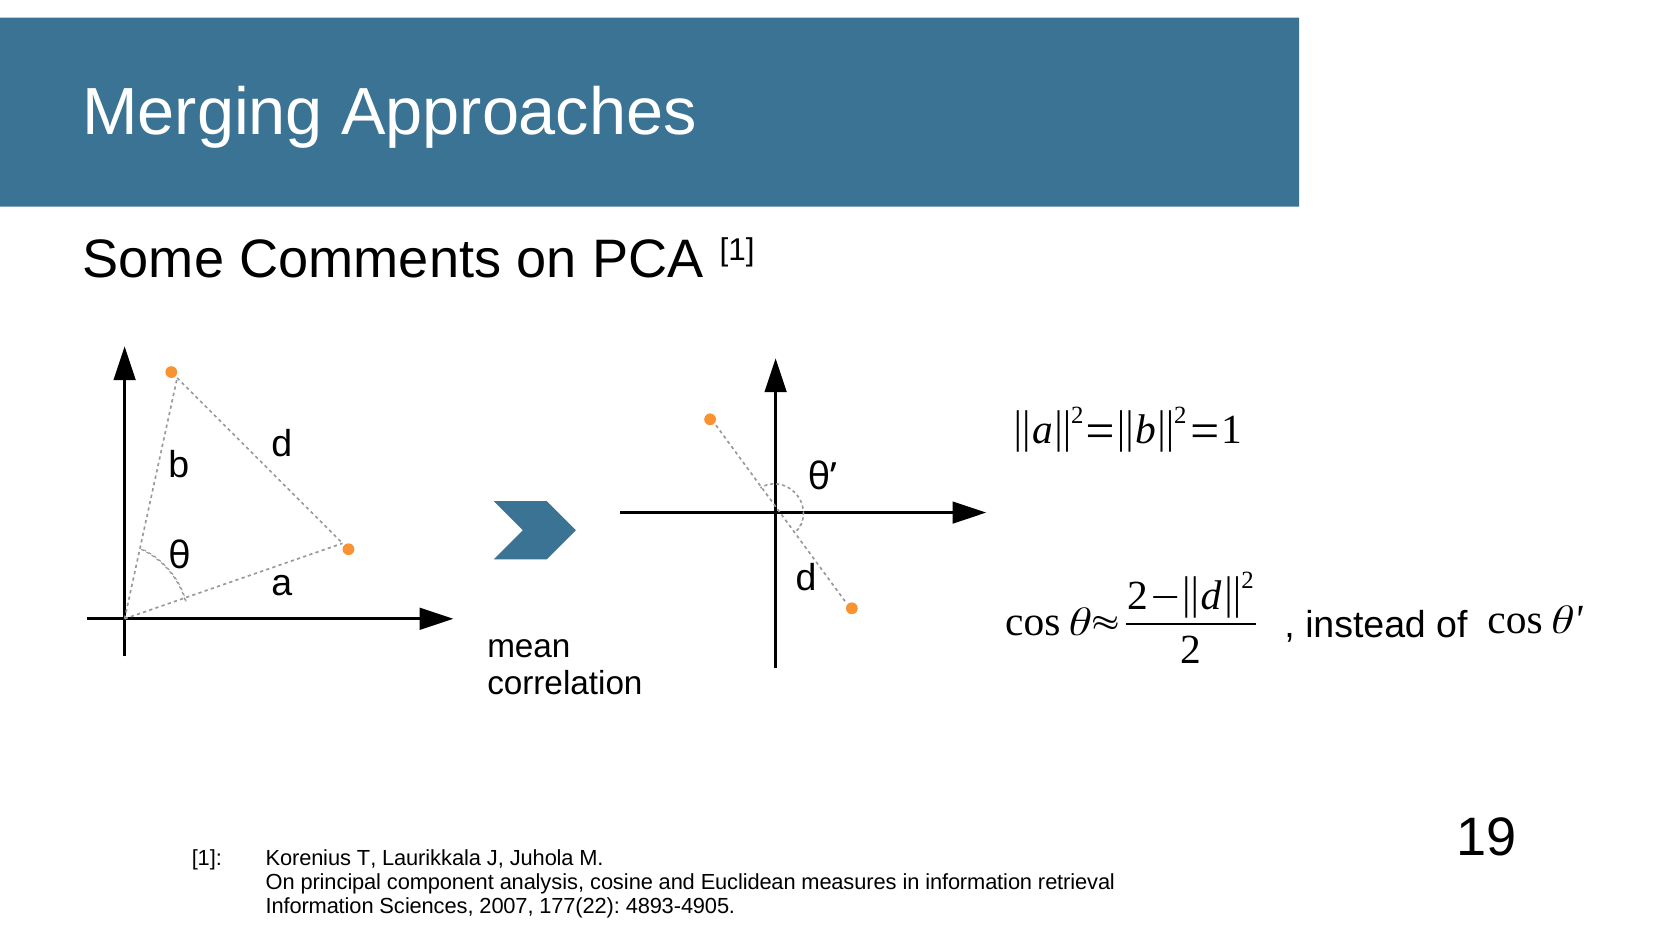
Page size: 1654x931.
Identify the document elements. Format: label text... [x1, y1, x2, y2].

chart [1481, 596, 1592, 643]
chart [998, 566, 1264, 673]
text_box [845, 602, 858, 615]
text_box [1]: Korenius T, Laurikkala J, Juhola M. On principal component analysis, cosine and Euclidean measures in information retrieval Information Sciences, 2007, 177(22): 4893-4905. [177, 838, 1131, 929]
chart [1003, 401, 1249, 456]
text_box d [780, 549, 832, 610]
text_box θ [153, 528, 205, 589]
text_box [704, 413, 717, 426]
list Some Comments on PCA [1] [82, 224, 1571, 764]
text_box mean correlation [472, 620, 658, 712]
text_box θ’ [793, 448, 882, 509]
text_box [342, 543, 355, 556]
text_box a [256, 555, 308, 615]
text_box [165, 366, 178, 379]
text_box [493, 501, 576, 560]
text_box d [256, 415, 308, 476]
text_box b [153, 437, 204, 497]
text_box , instead of [1269, 596, 1494, 654]
title Merging Approaches [82, 35, 1234, 189]
